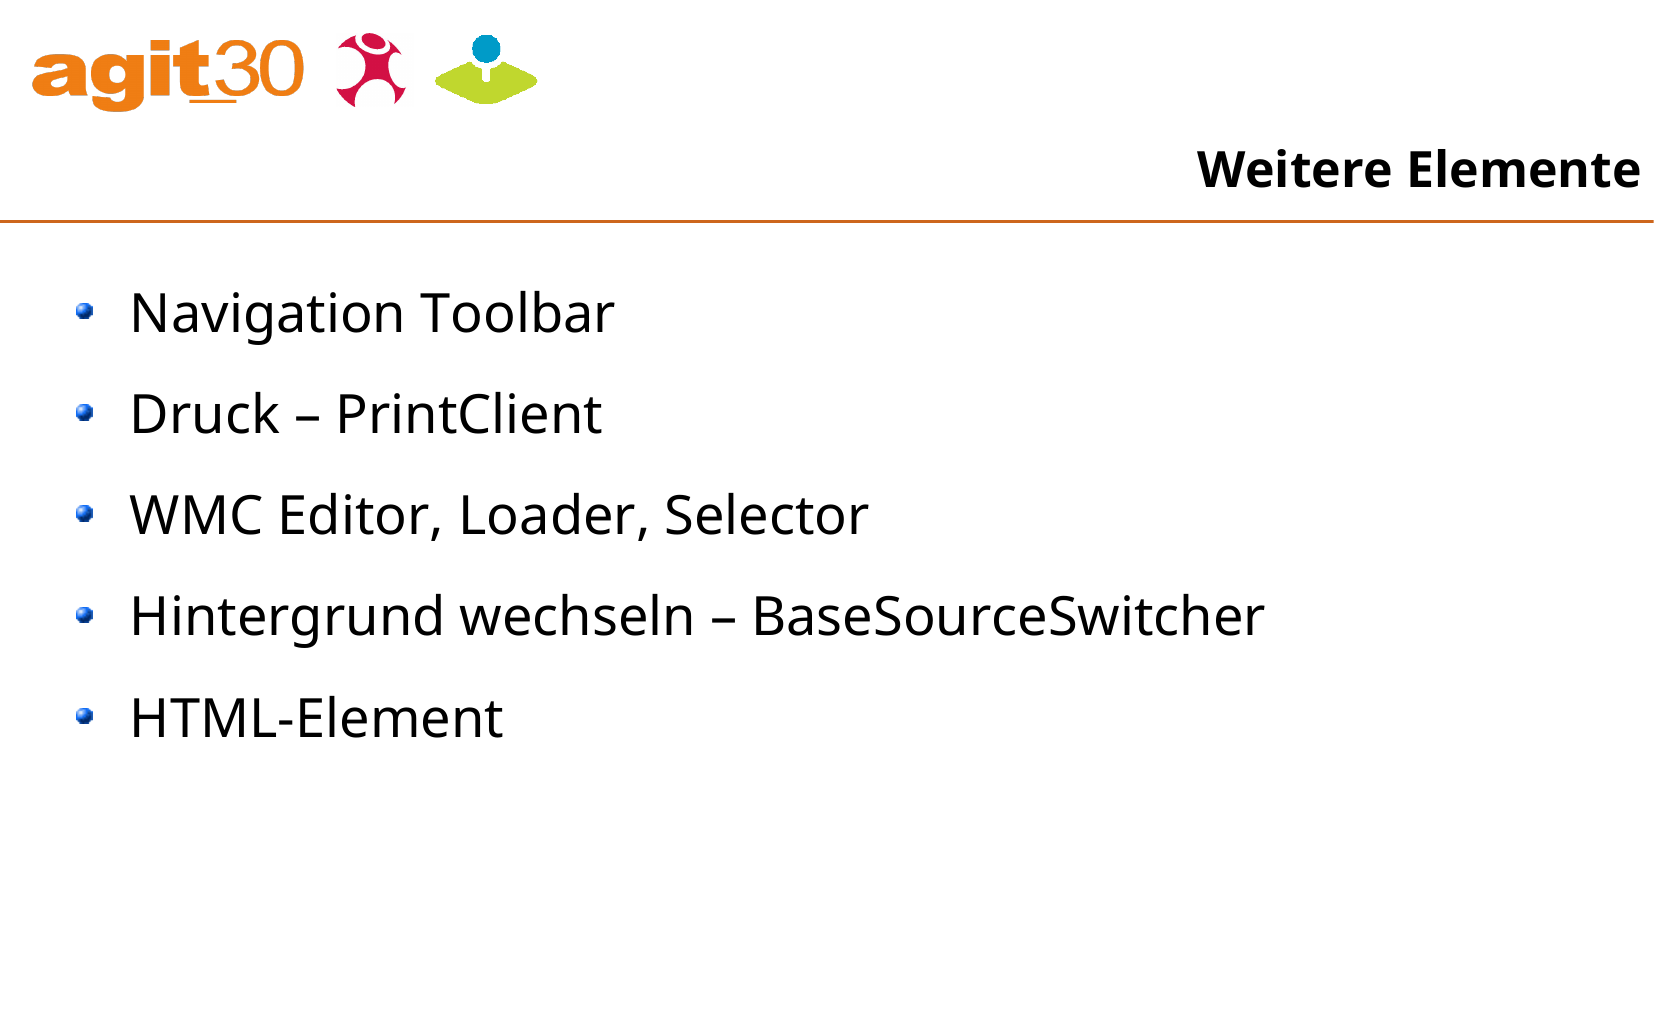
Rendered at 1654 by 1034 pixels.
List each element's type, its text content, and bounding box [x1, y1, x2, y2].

picture [29, 35, 308, 115]
title Weitere Elemente [153, 124, 1642, 213]
list Navigation Toolbar Druck – PrintClient WMC Editor, Loader, Selector Hintergrund wechseln – BaseSourceSwitcher HTML-Element [59, 274, 1548, 1004]
picture [435, 35, 538, 104]
